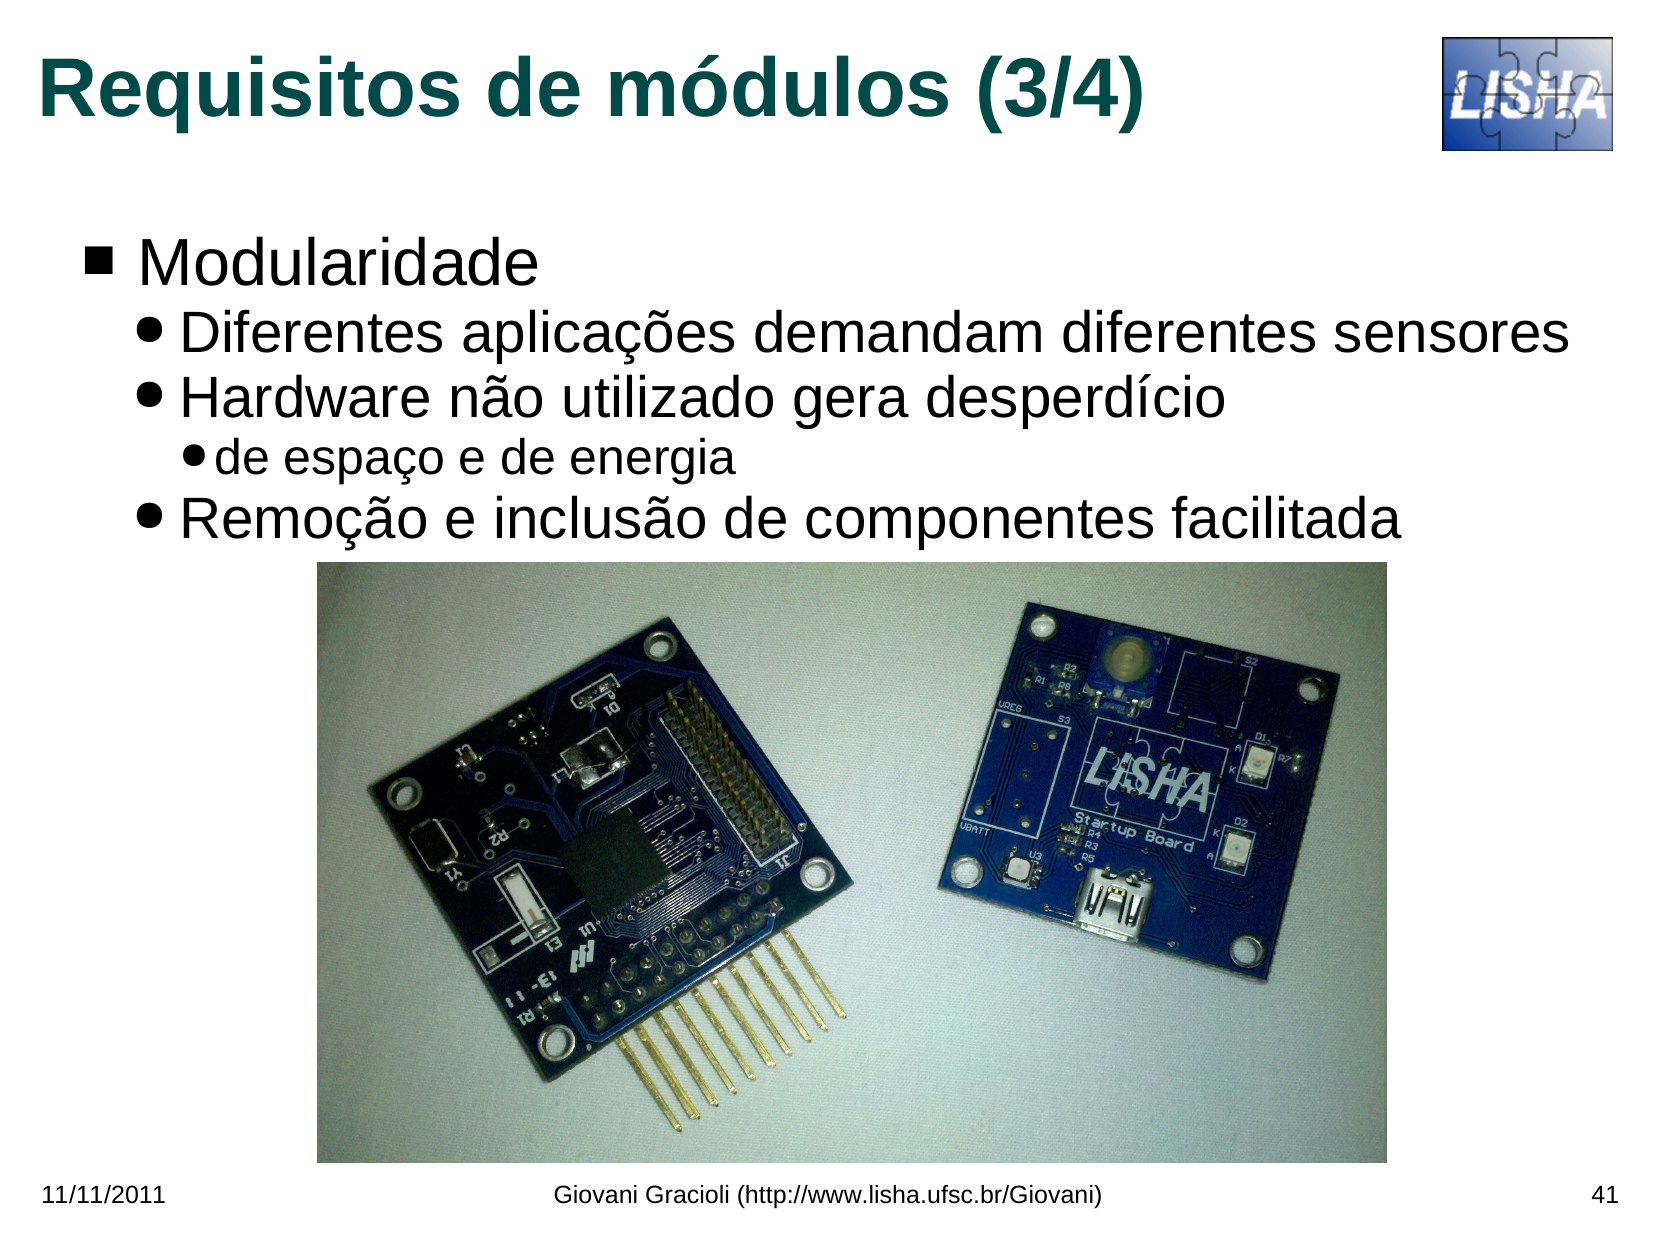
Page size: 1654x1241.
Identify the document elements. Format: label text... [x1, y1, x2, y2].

picture [1442, 37, 1613, 151]
picture [317, 562, 1387, 1163]
title Requisitos de módulos (3/4) [37, 37, 1426, 151]
list Modularidade Diferentes aplicações demandam diferentes sensores Hardware não utilizado gera desperdício de espaço e de energia Remoção e inclusão de componentes facilitada [37, 225, 1613, 601]
